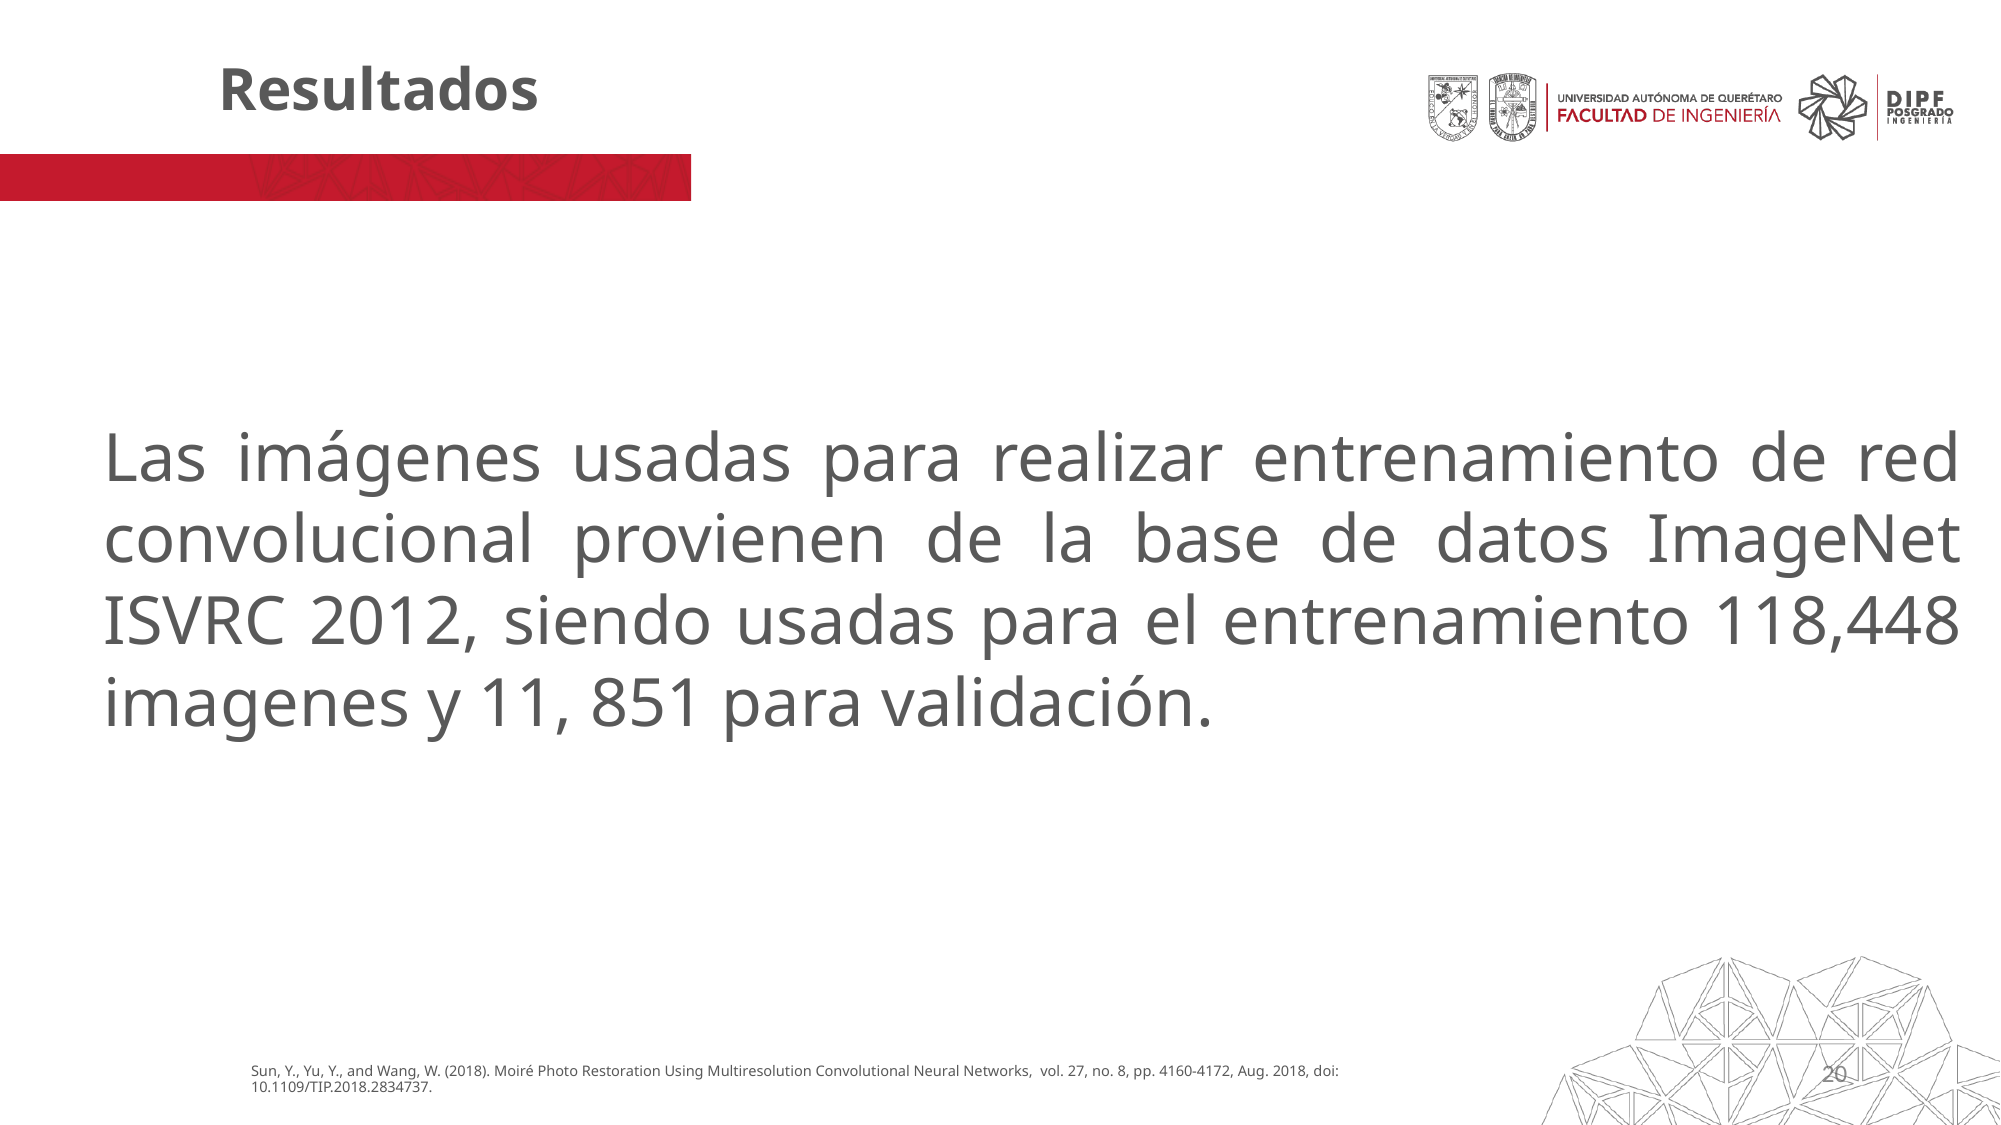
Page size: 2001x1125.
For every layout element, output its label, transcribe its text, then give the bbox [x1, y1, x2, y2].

text_box Sun, Y., Yu, Y., and Wang, W. (2018). Moiré Photo Restoration Using Multiresolution Convolutional Neural Networks, vol. 27, no. 8, pp. 4160-4172, Aug. 2018, doi: 10.1109/TIP.2018.2834737. [236, 1056, 1536, 1103]
picture [0, 154, 692, 201]
text_box Las imágenes usadas para realizar entrenamiento de red convolucional provienen de la base de datos ImageNet ISVRC 2012, siendo usadas para el entrenamiento 118,448 imagenes y 11, 851 para validación. [88, 408, 1979, 664]
picture [1422, 66, 1959, 160]
text_box Resultados [66, 14, 692, 154]
picture [1521, 945, 2000, 1125]
